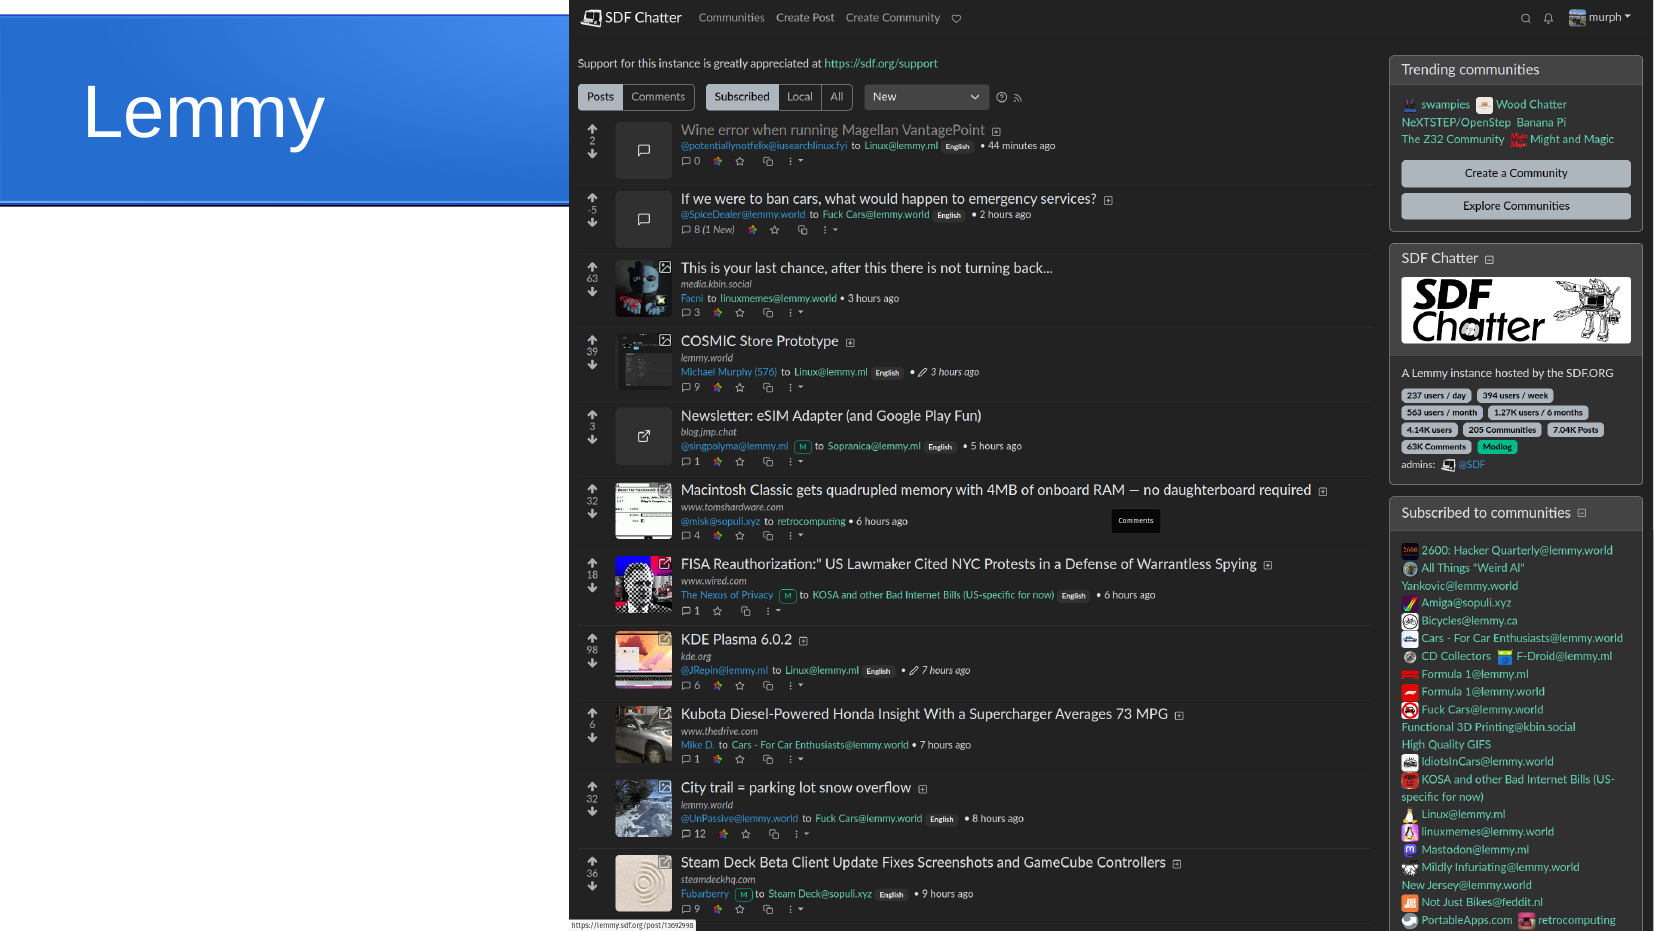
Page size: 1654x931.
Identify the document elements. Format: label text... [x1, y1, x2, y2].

picture [569, 0, 1654, 931]
title Lemmy [82, 35, 569, 189]
